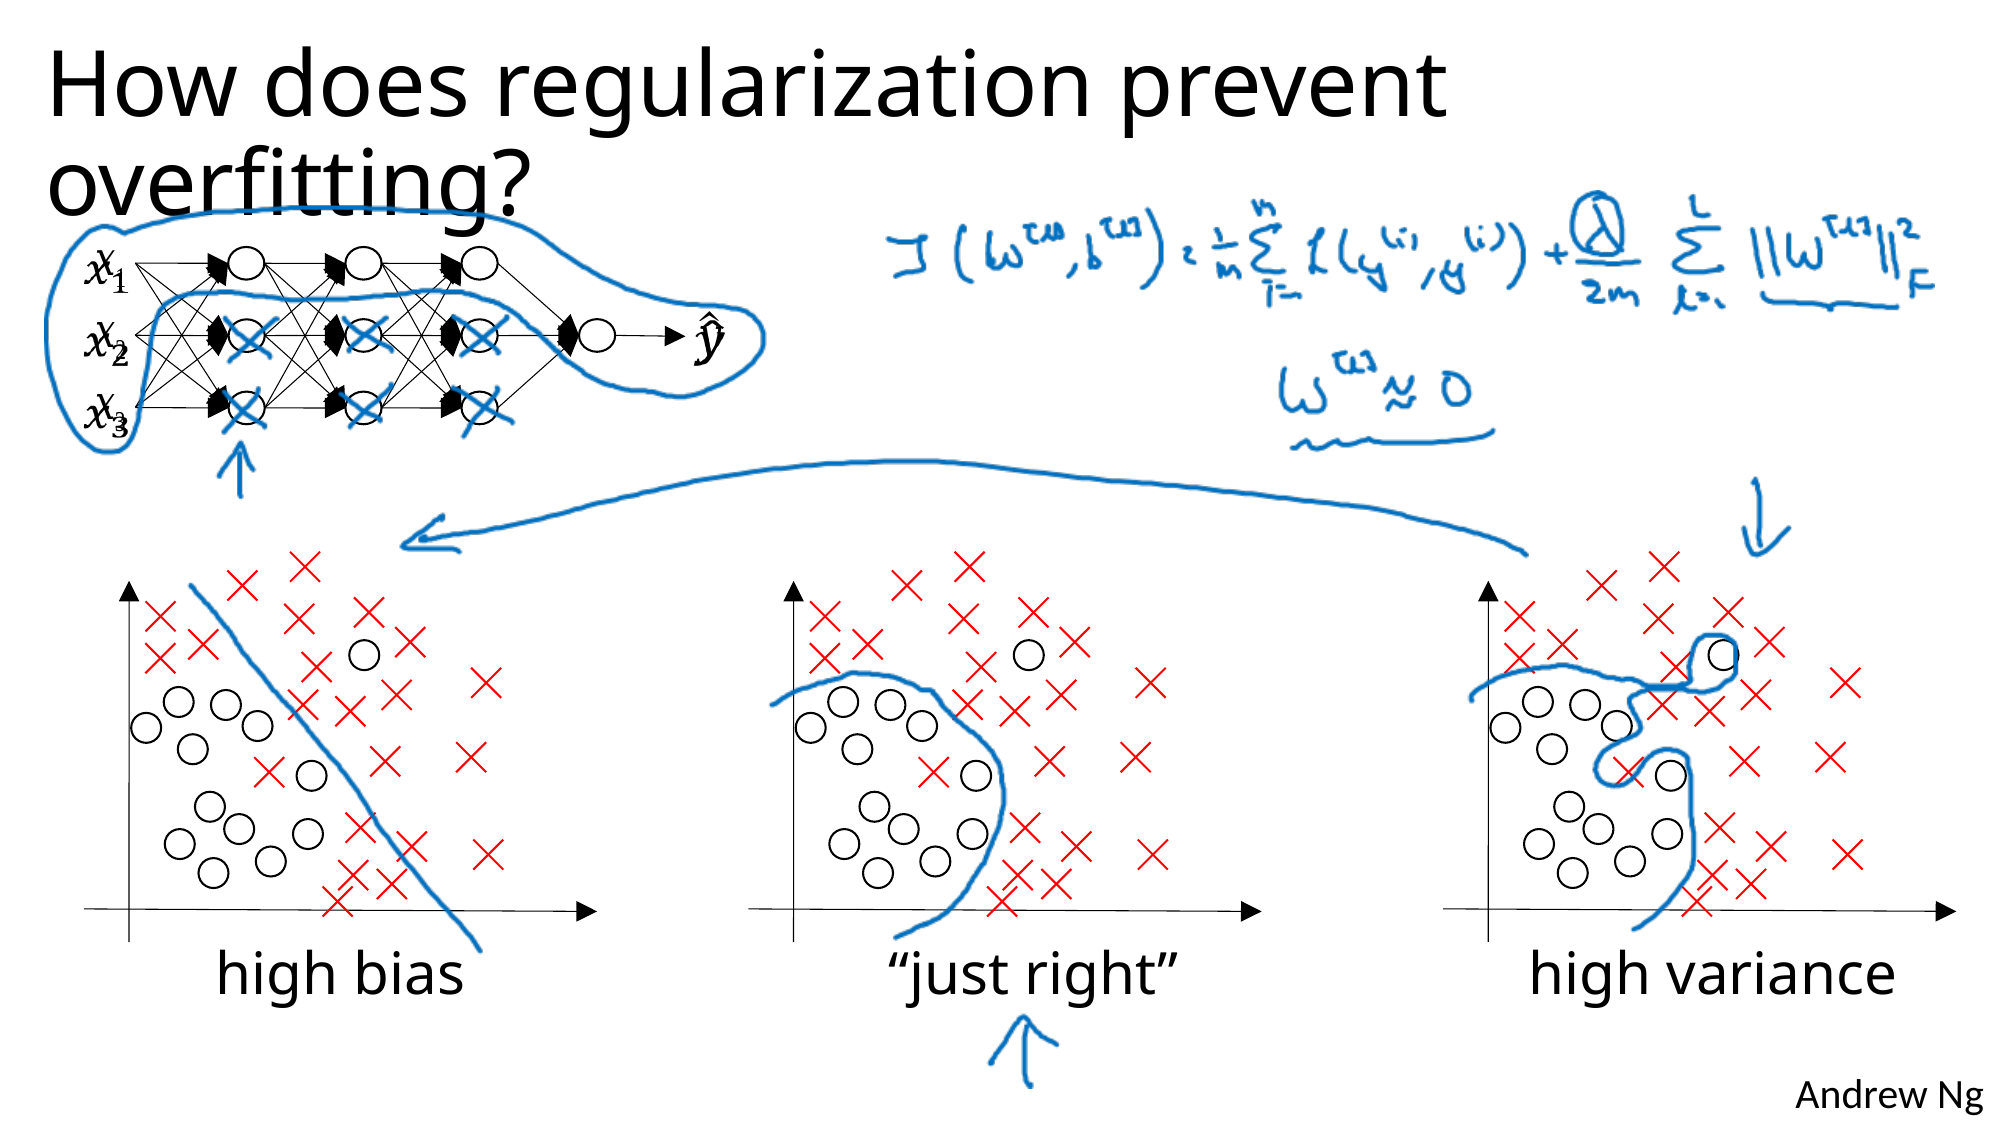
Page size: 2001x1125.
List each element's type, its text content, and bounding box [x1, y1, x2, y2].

title How does regularization prevent overfitting? [30, 29, 1973, 248]
picture [44, 190, 1935, 1090]
